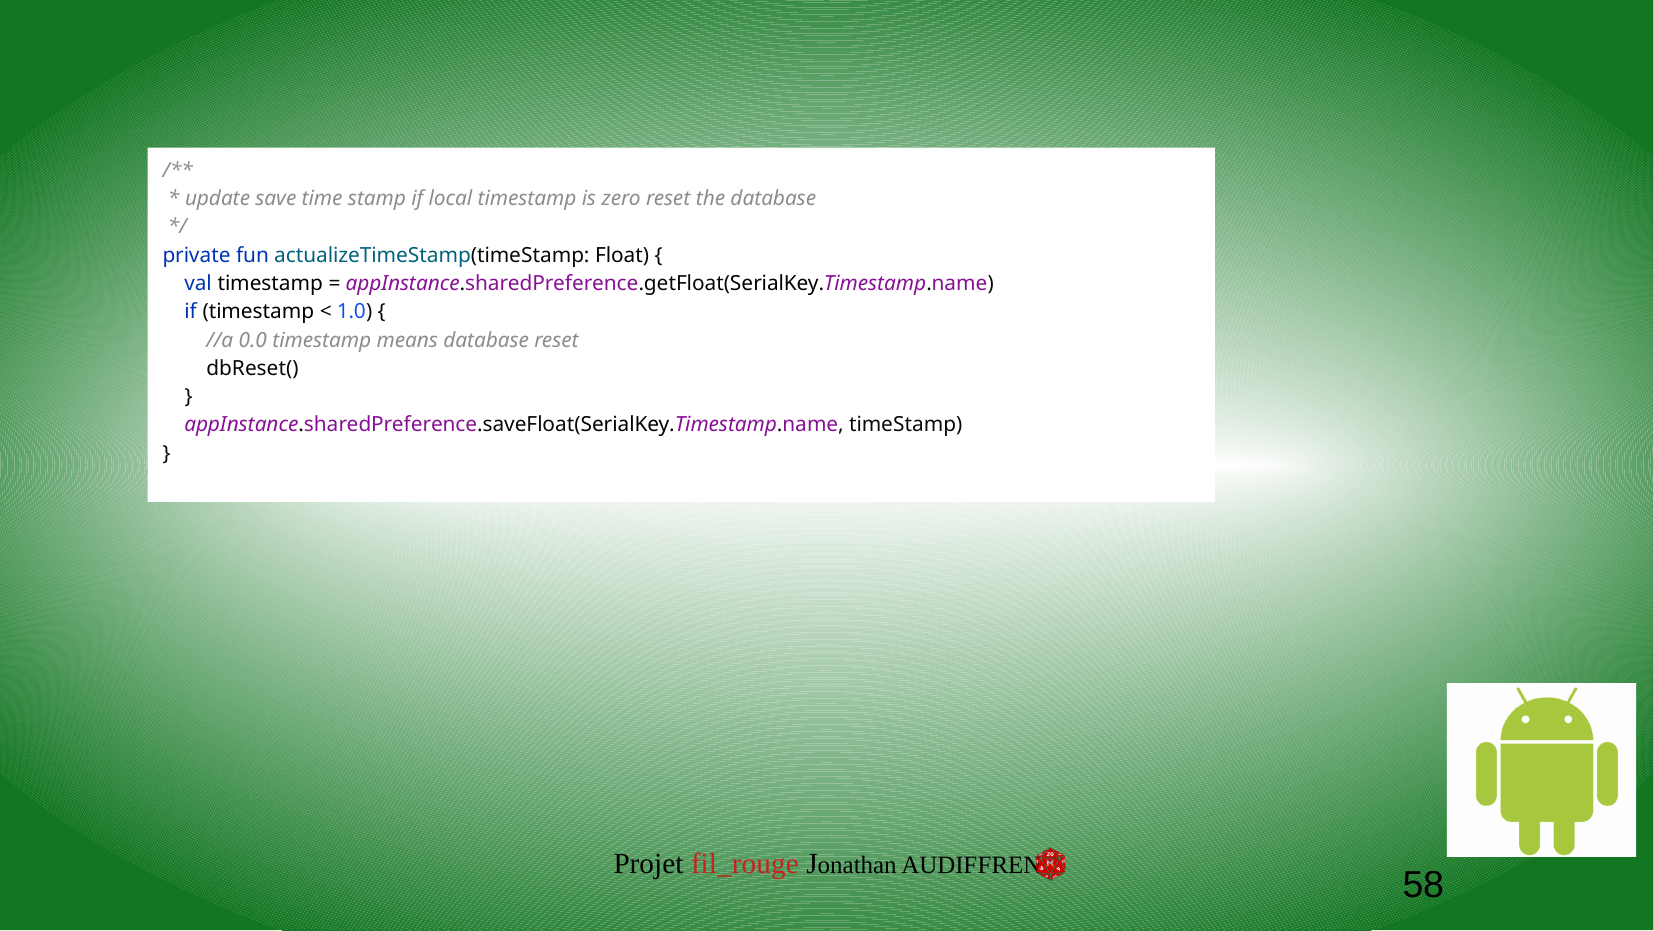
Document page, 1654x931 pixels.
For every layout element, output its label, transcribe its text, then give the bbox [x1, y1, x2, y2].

picture [1033, 847, 1067, 881]
picture [1446, 683, 1637, 857]
text_box /** * update save time stamp if local timestamp is zero reset the database */ private fun actualizeTimeStamp(timeStamp: Float) { val timestamp = appInstance.sharedPreference.getFloat(SerialKey.Timestamp.name) if (timestamp < 1.0) { //a 0.0 timestamp means database reset dbReset() } appInstance.sharedPreference.saveFloat(SerialKey.Timestamp.name, timeStamp) } [147, 147, 1215, 445]
